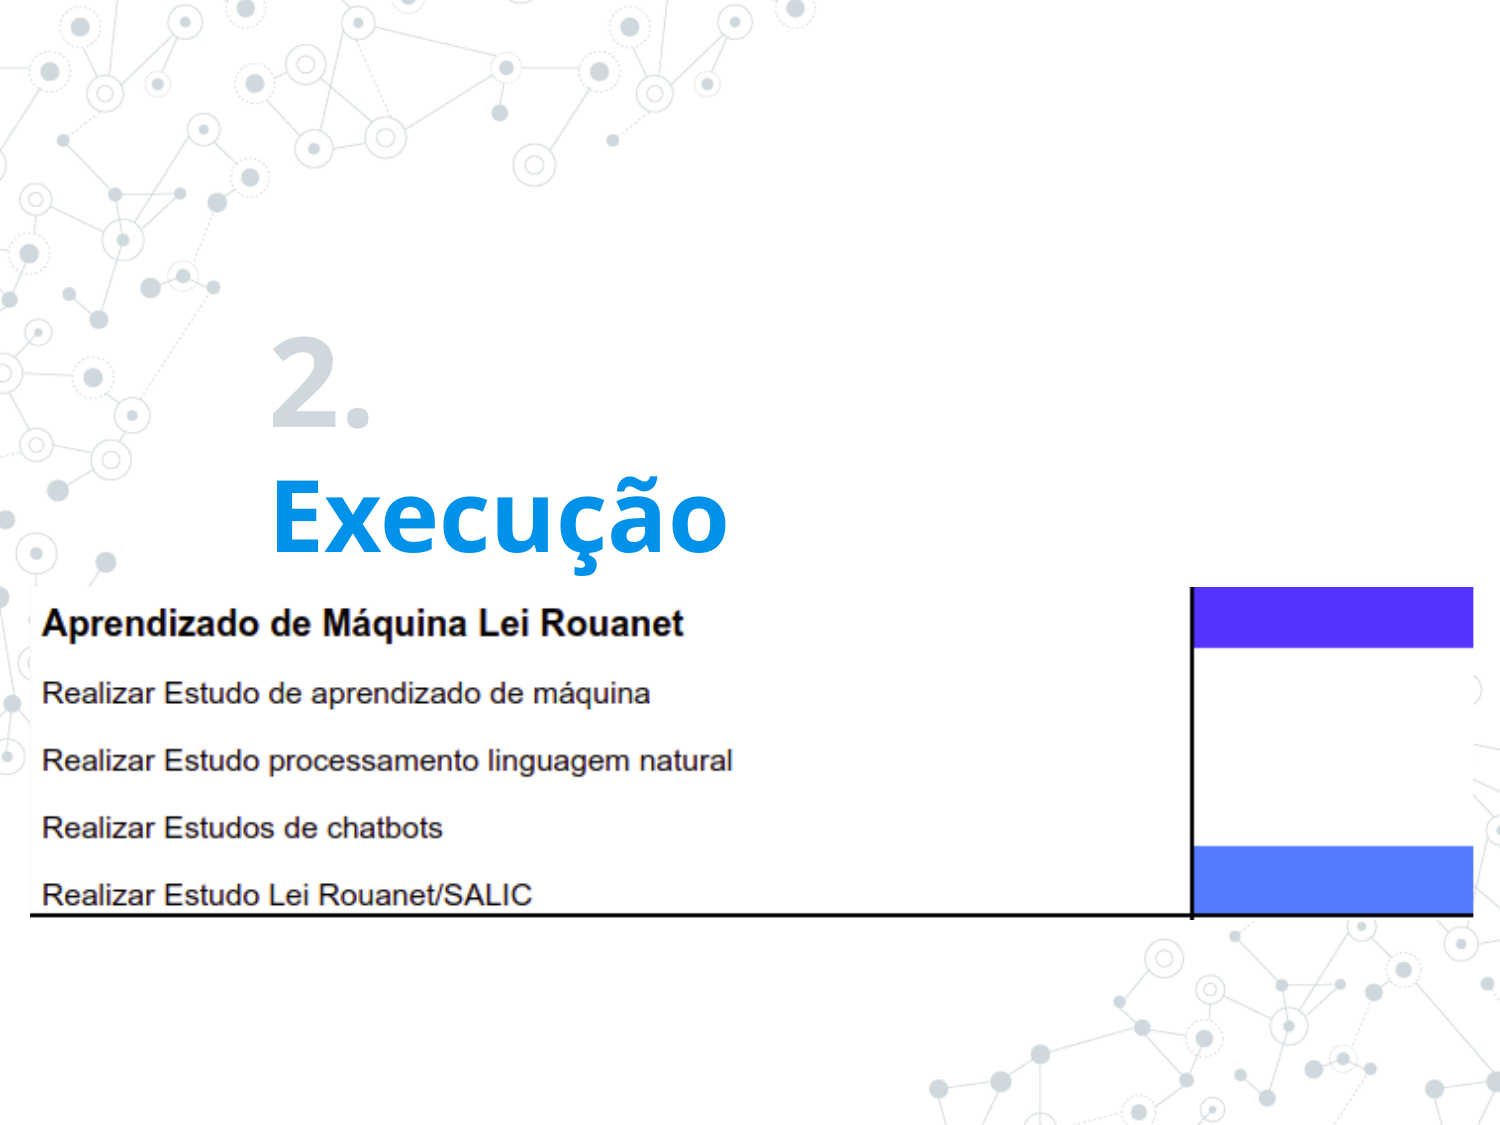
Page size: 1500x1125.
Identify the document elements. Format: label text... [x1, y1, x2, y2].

picture [0, 0, 1500, 1125]
title 2. Execução [253, 333, 1211, 587]
